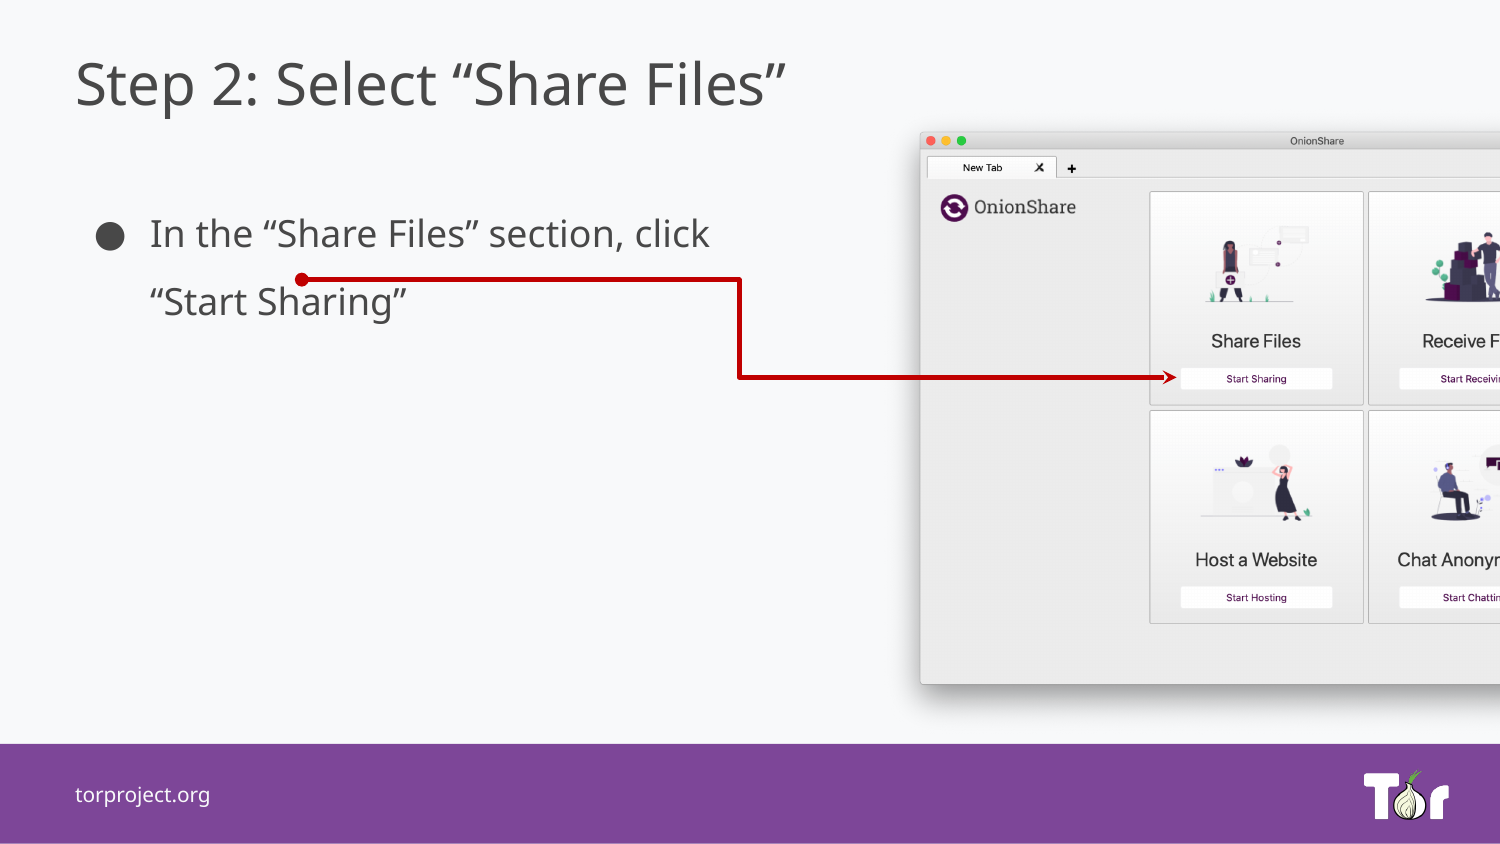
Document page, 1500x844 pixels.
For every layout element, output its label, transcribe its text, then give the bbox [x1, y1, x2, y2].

list In the “Share Files” section, click “Start Sharing” [75, 187, 795, 713]
picture [1364, 768, 1449, 820]
title Step 2: Select “Share Files” [75, 46, 1436, 141]
picture [877, 103, 1500, 741]
